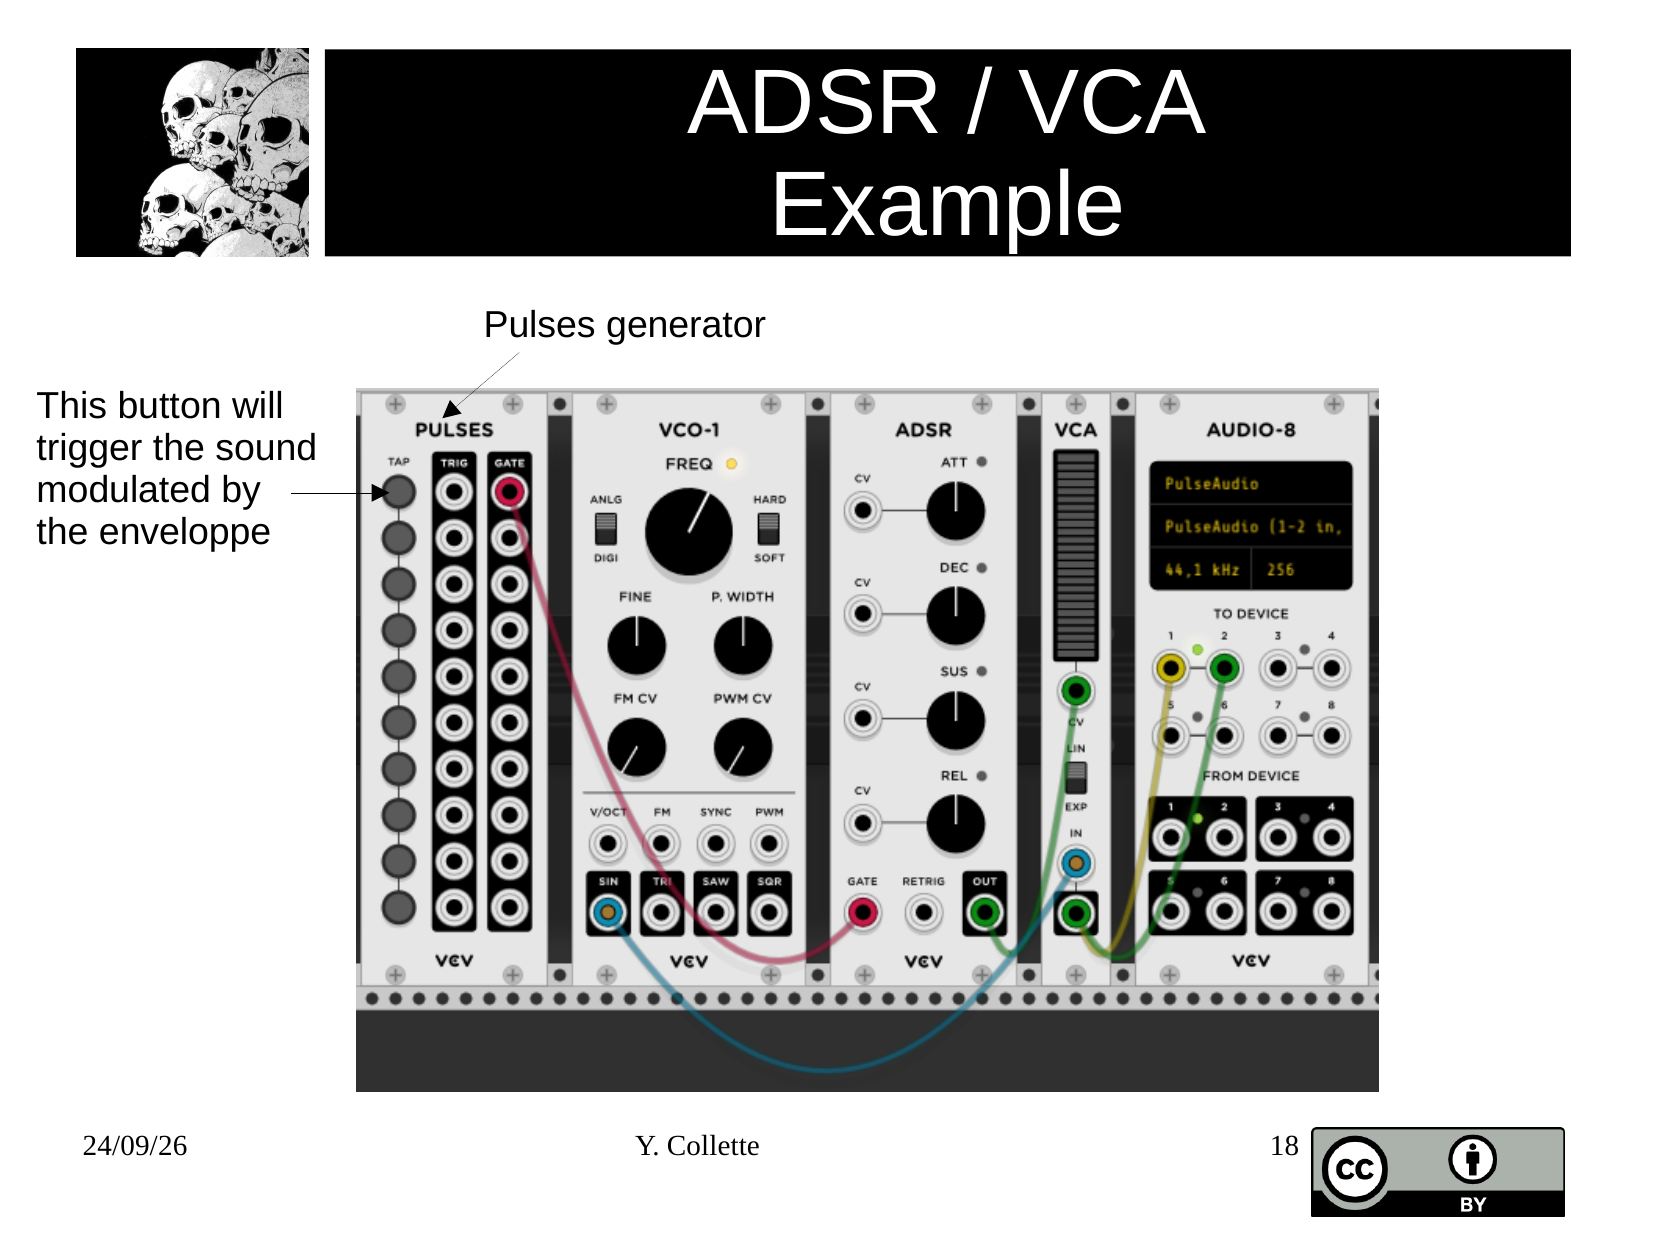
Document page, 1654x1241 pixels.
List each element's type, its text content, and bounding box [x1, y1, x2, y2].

picture [1311, 1127, 1565, 1217]
text_box This button will trigger the sound modulated by the enveloppe [21, 377, 335, 561]
picture [76, 48, 309, 257]
picture [356, 388, 1379, 1092]
title ADSR / VCA Example [324, 49, 1571, 257]
text_box Pulses generator [468, 295, 813, 353]
